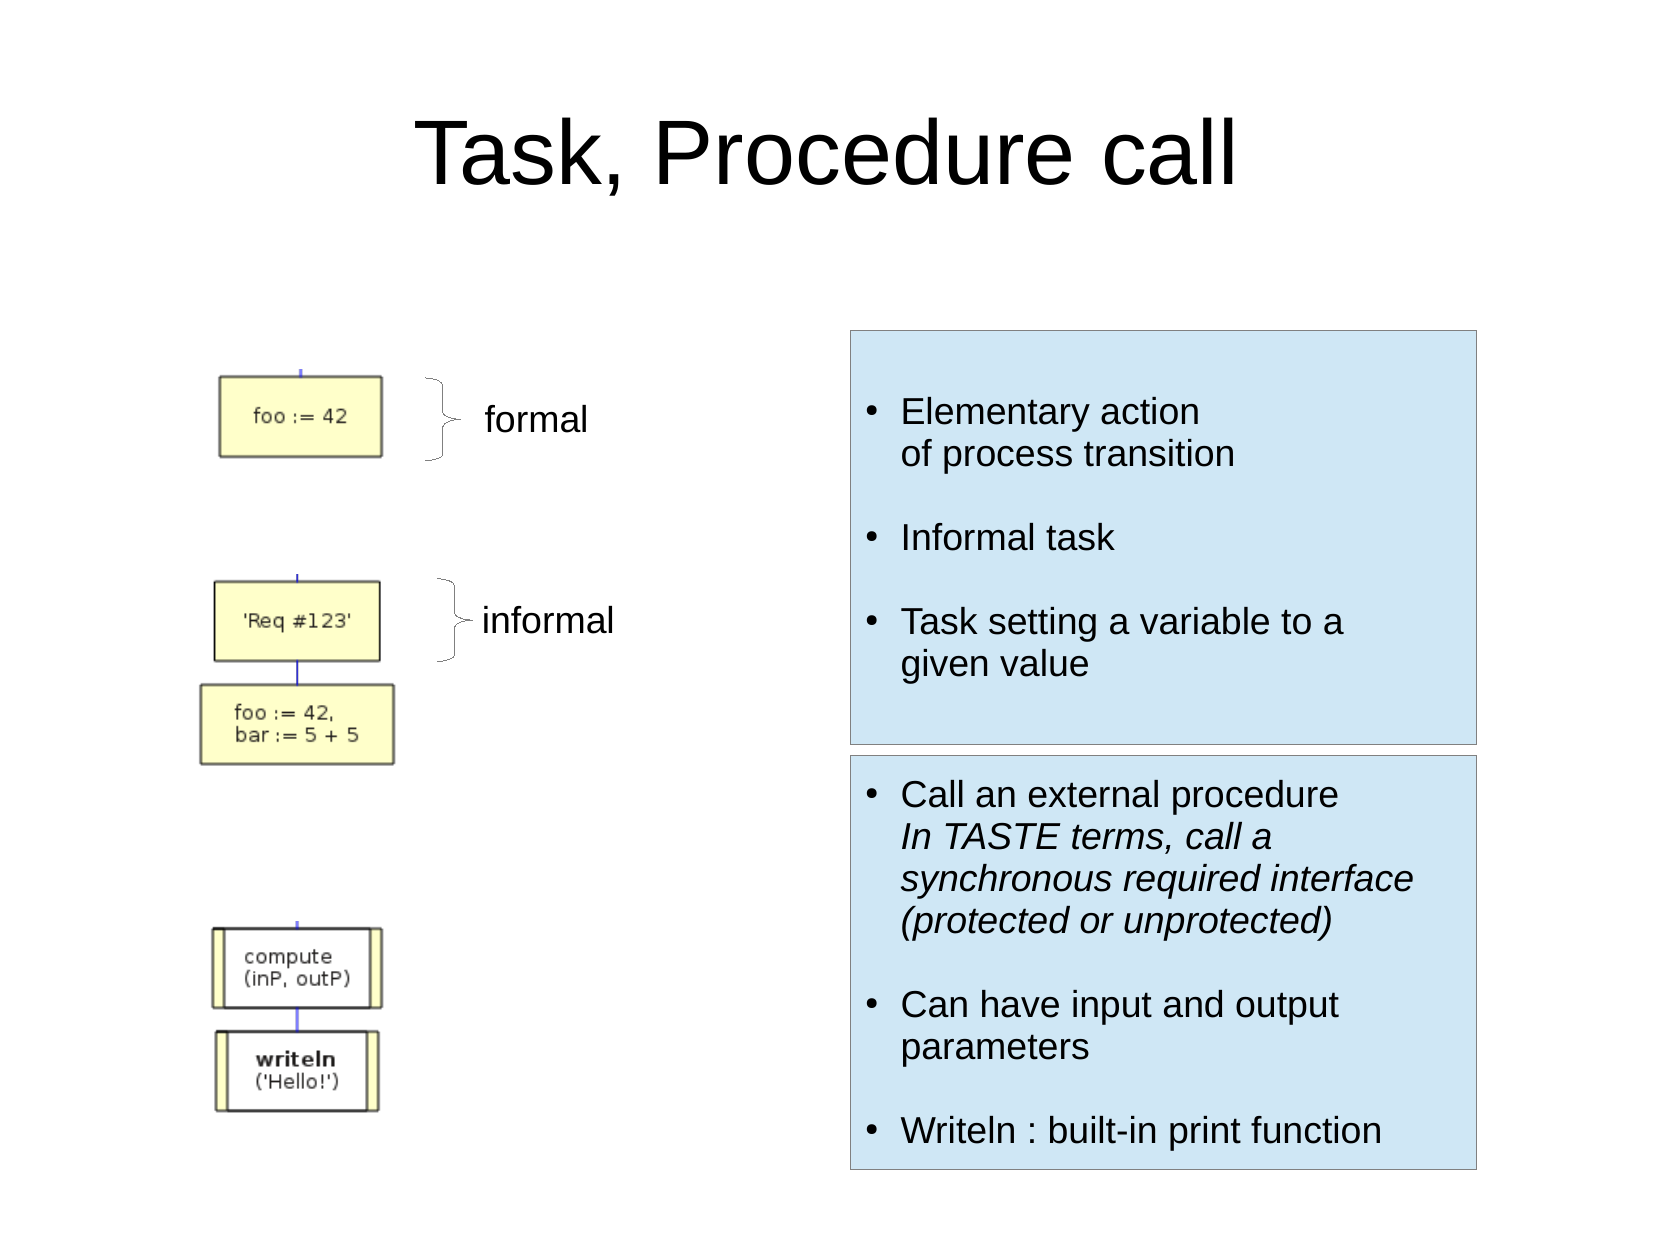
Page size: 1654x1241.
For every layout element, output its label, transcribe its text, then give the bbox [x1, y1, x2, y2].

picture [205, 921, 390, 1119]
text_box Elementary action of process transition Informal task Task setting a variable to a given value [850, 330, 1477, 745]
picture [193, 574, 402, 804]
text_box Call an external procedure In TASTE terms, call a synchronous required interface (protected or unprotected) Can have input and output parameters Writeln : built-in print function [850, 755, 1477, 1170]
text_box informal [437, 578, 473, 662]
picture [212, 369, 390, 497]
text_box formal [425, 377, 461, 461]
title Task, Procedure call [82, 49, 1571, 257]
